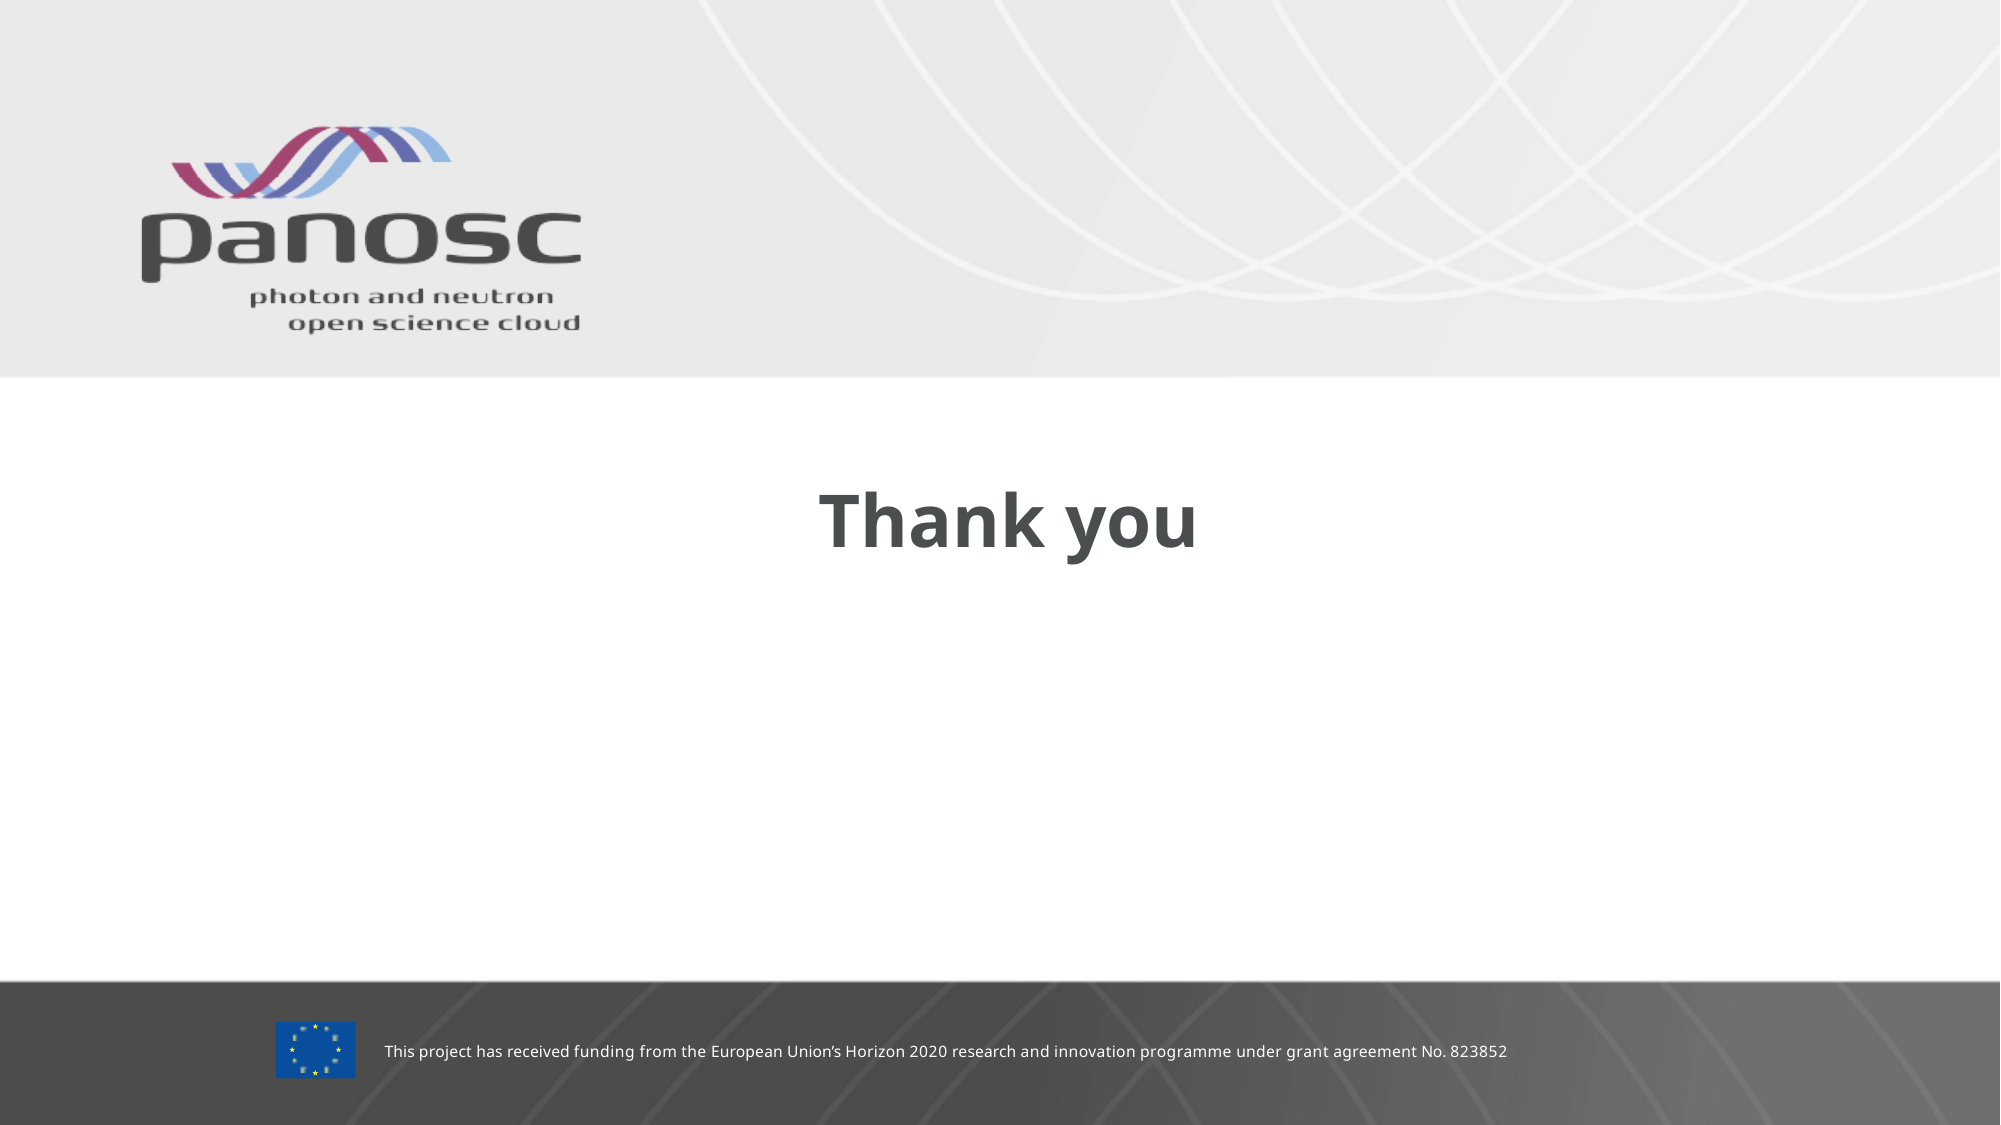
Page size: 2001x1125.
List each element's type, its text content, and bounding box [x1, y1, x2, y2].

text_box Thank you [437, 474, 1582, 564]
picture [0, 0, 2000, 1125]
